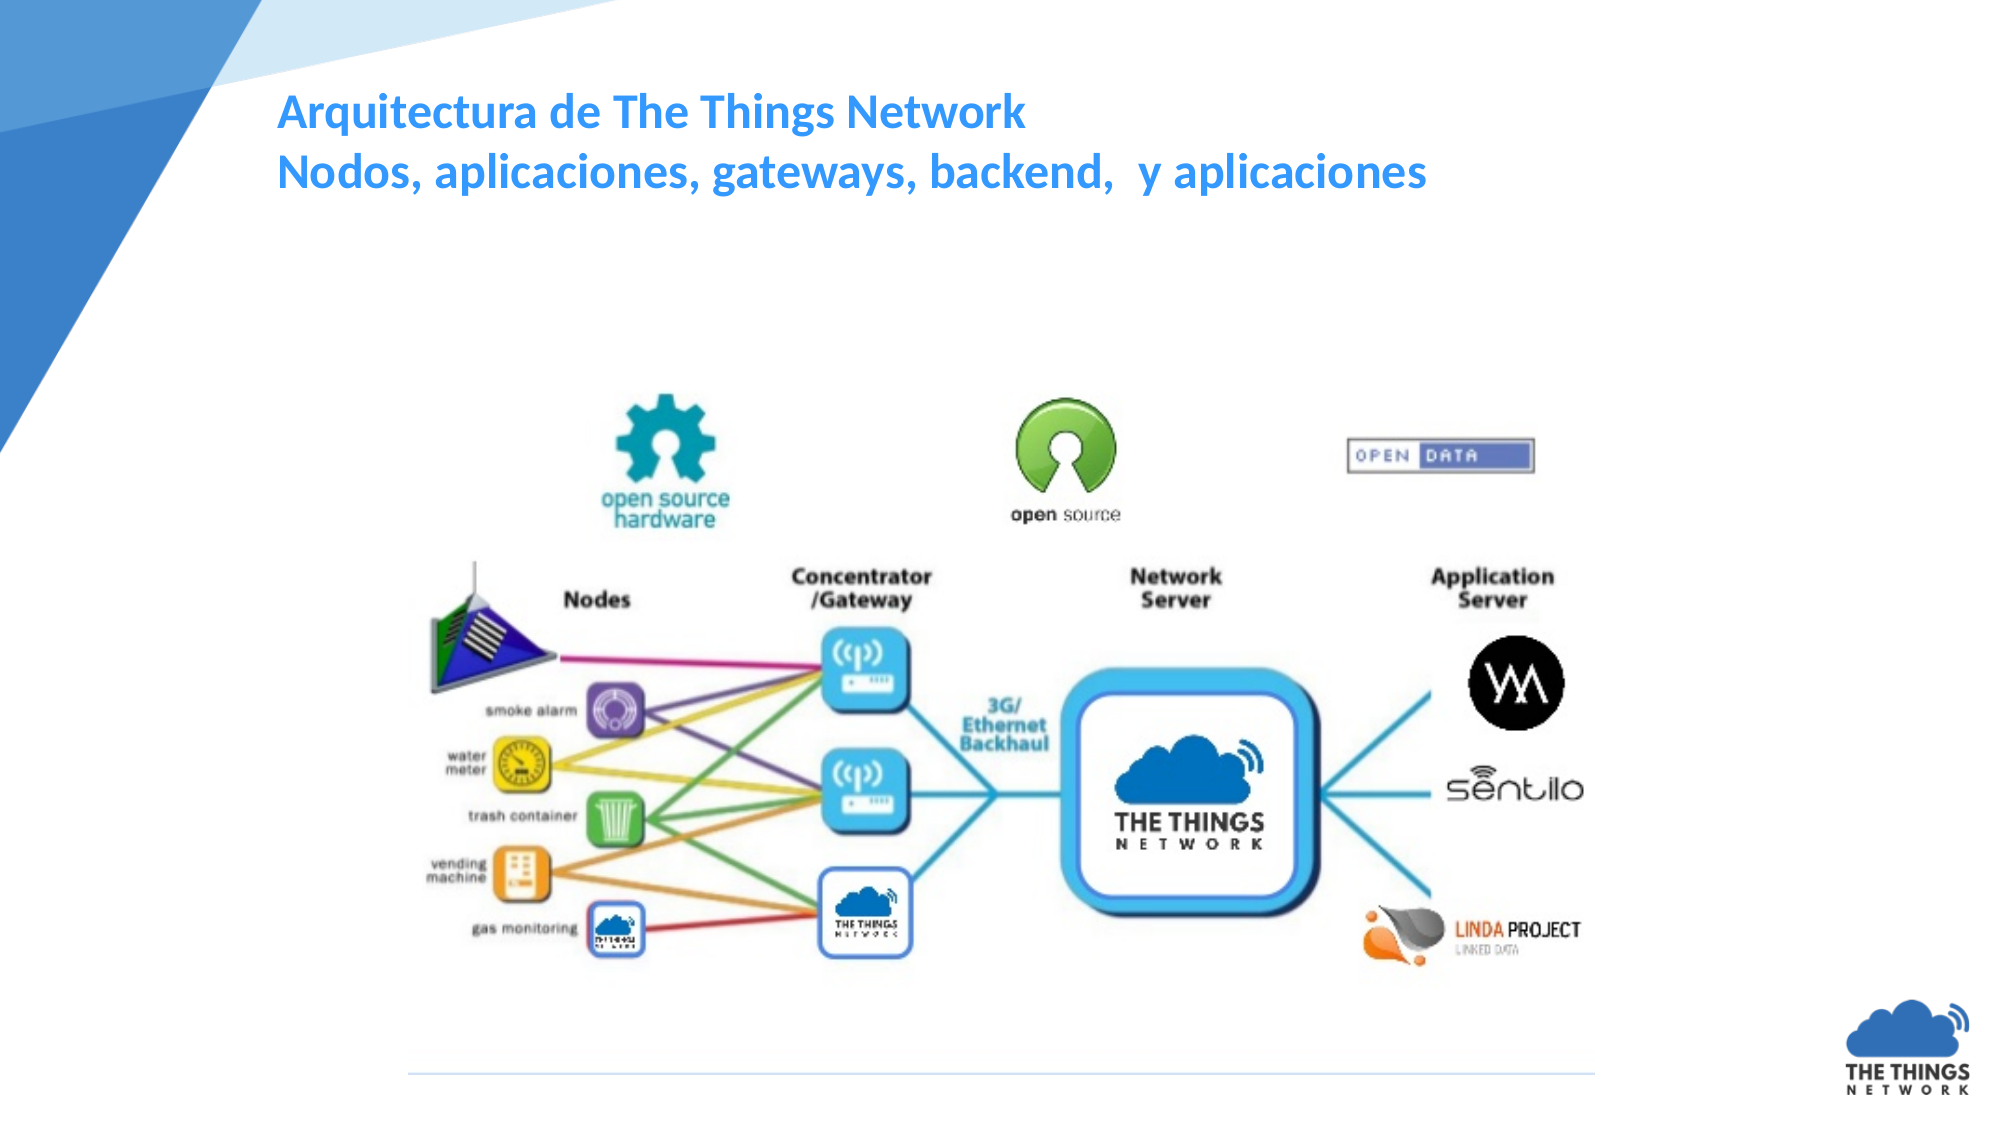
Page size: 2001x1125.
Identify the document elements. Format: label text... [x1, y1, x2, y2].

text_box Arquitectura de The Things Network Nodos, aplicaciones, gateways, backend, y aplicaciones [99, 44, 1900, 233]
picture [0, 0, 1970, 1095]
